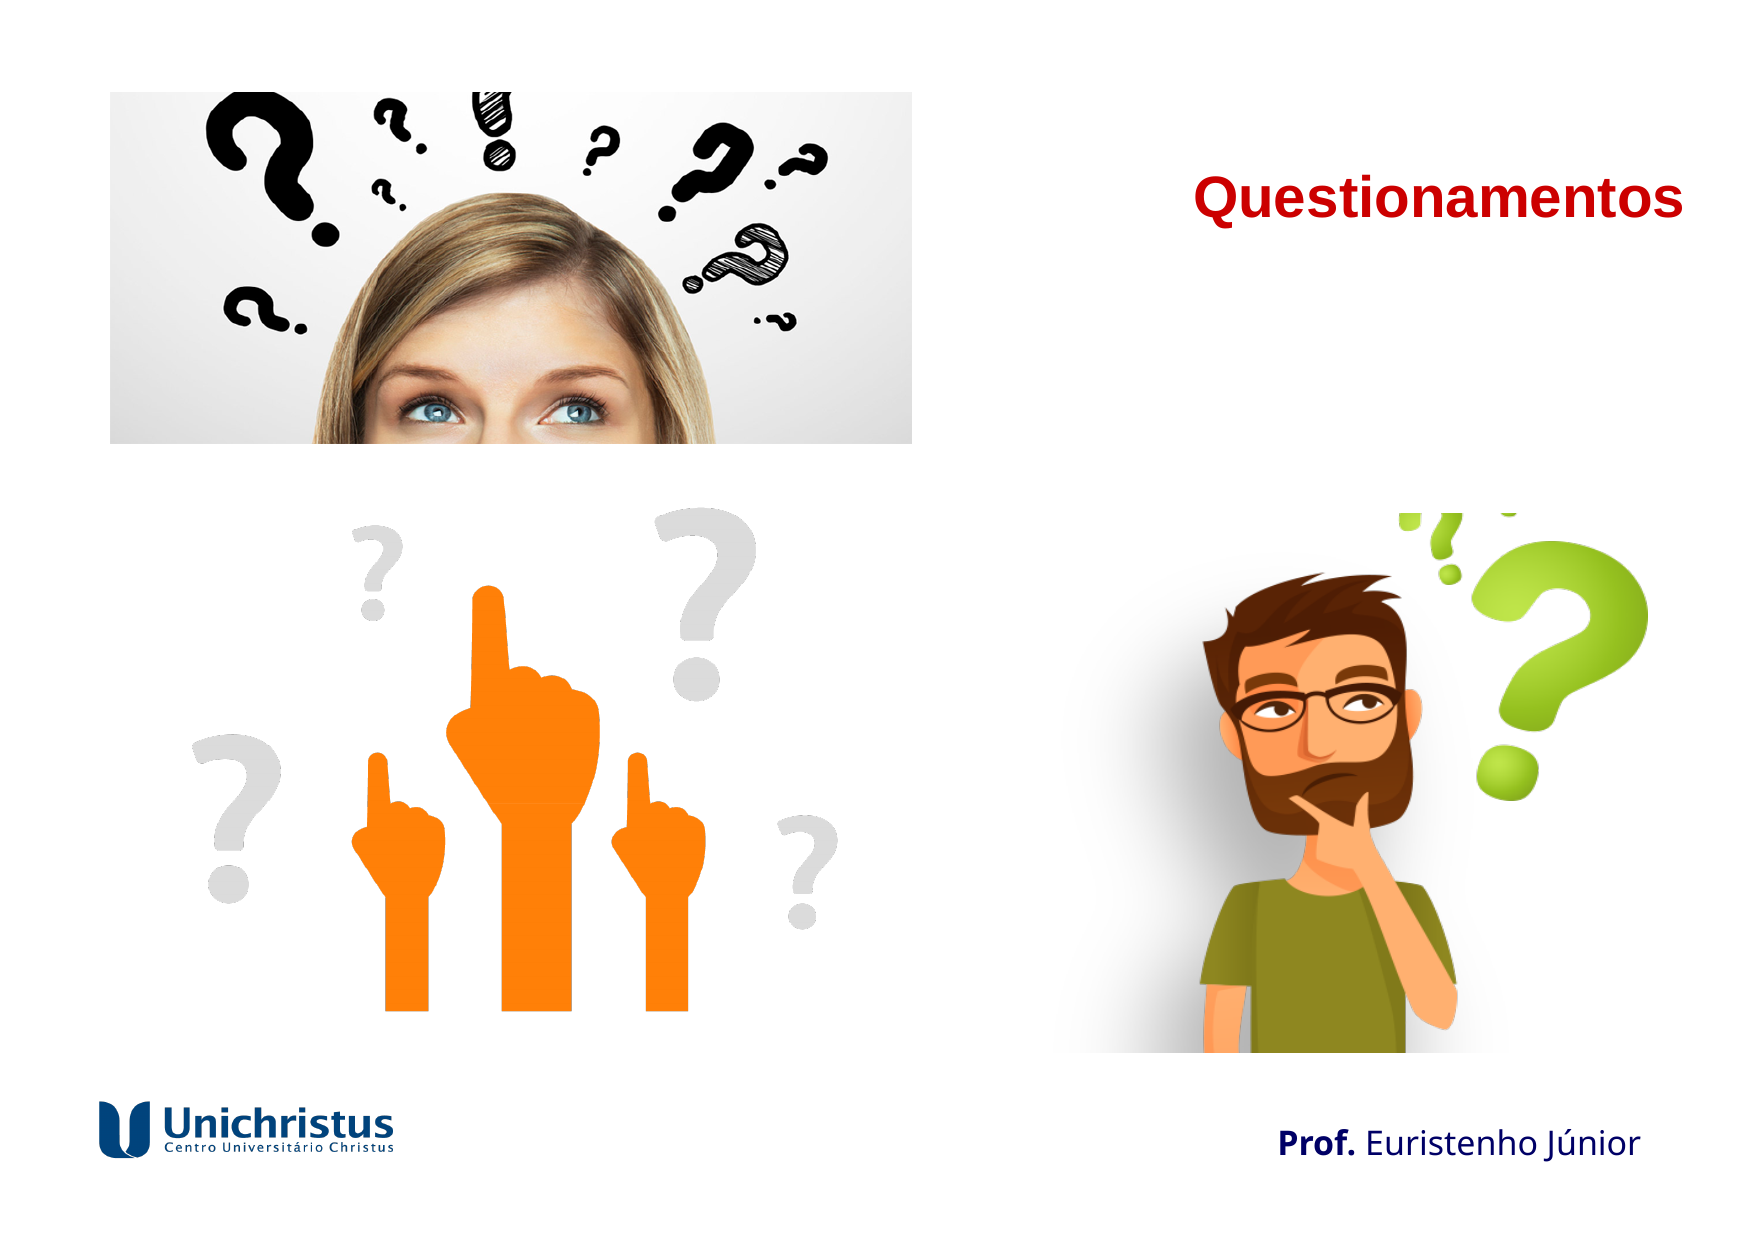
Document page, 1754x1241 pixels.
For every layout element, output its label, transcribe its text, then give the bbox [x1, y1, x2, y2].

text_box Questionamentos [1178, 157, 1701, 238]
picture [94, 1098, 398, 1160]
picture [81, 475, 948, 1044]
picture [110, 92, 912, 444]
text_box Prof. Euristenho Júnior [1262, 1111, 1695, 1167]
picture [1040, 513, 1648, 1053]
